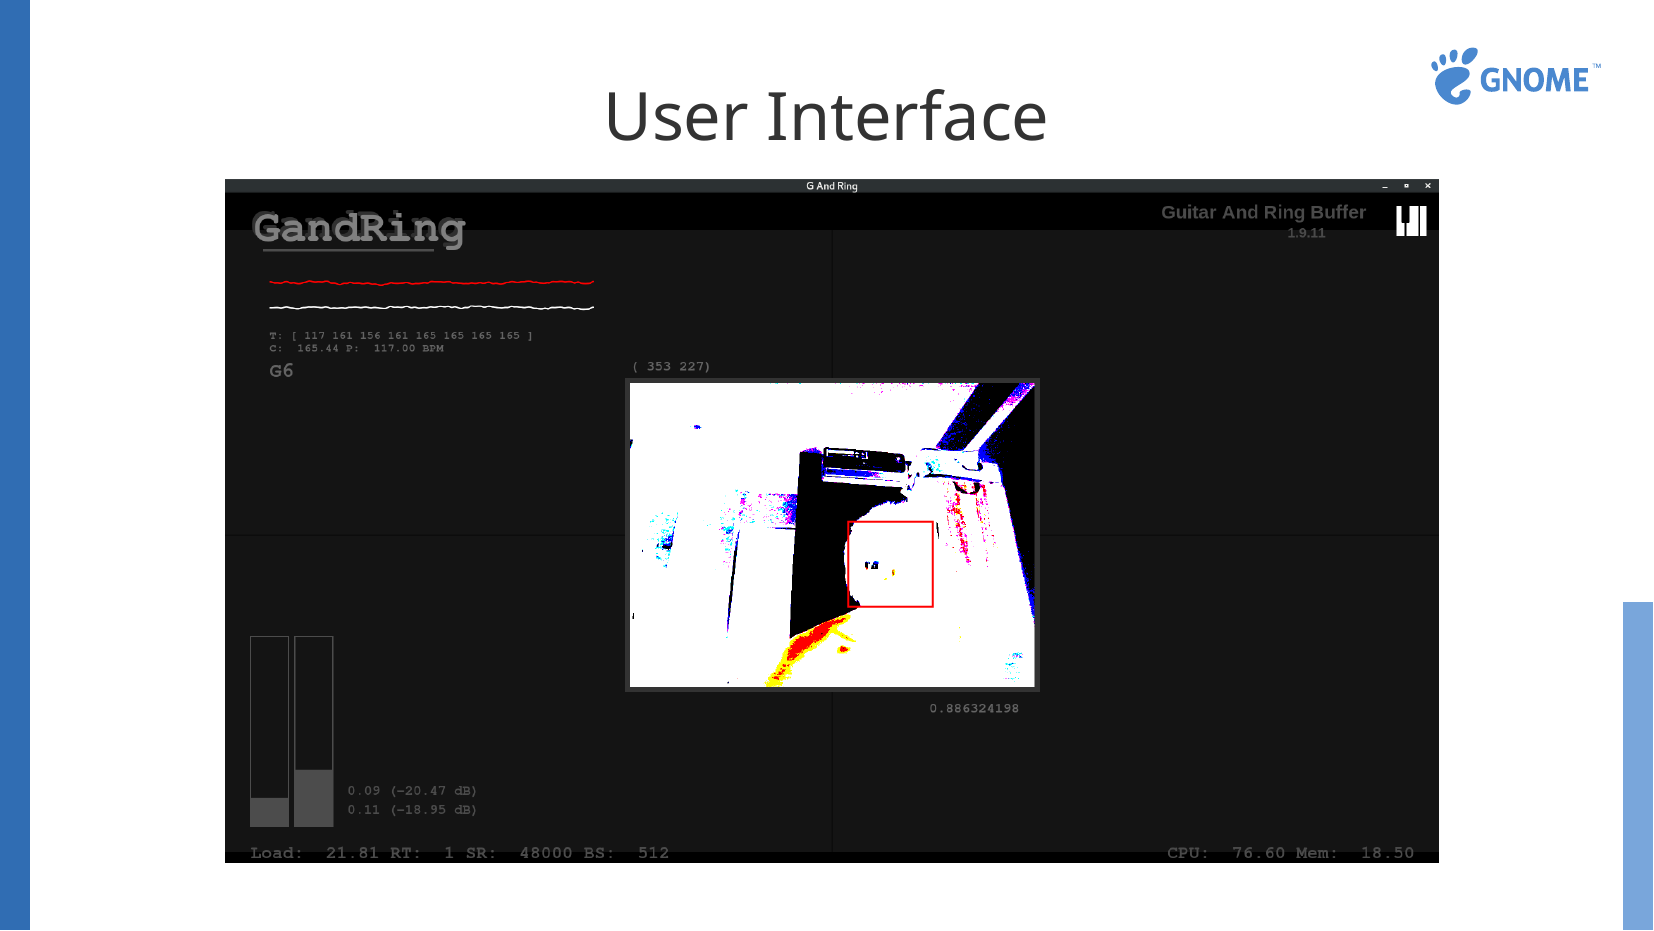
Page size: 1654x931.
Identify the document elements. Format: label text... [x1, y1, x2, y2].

picture [225, 179, 1439, 863]
title User Interface [82, 37, 1571, 193]
